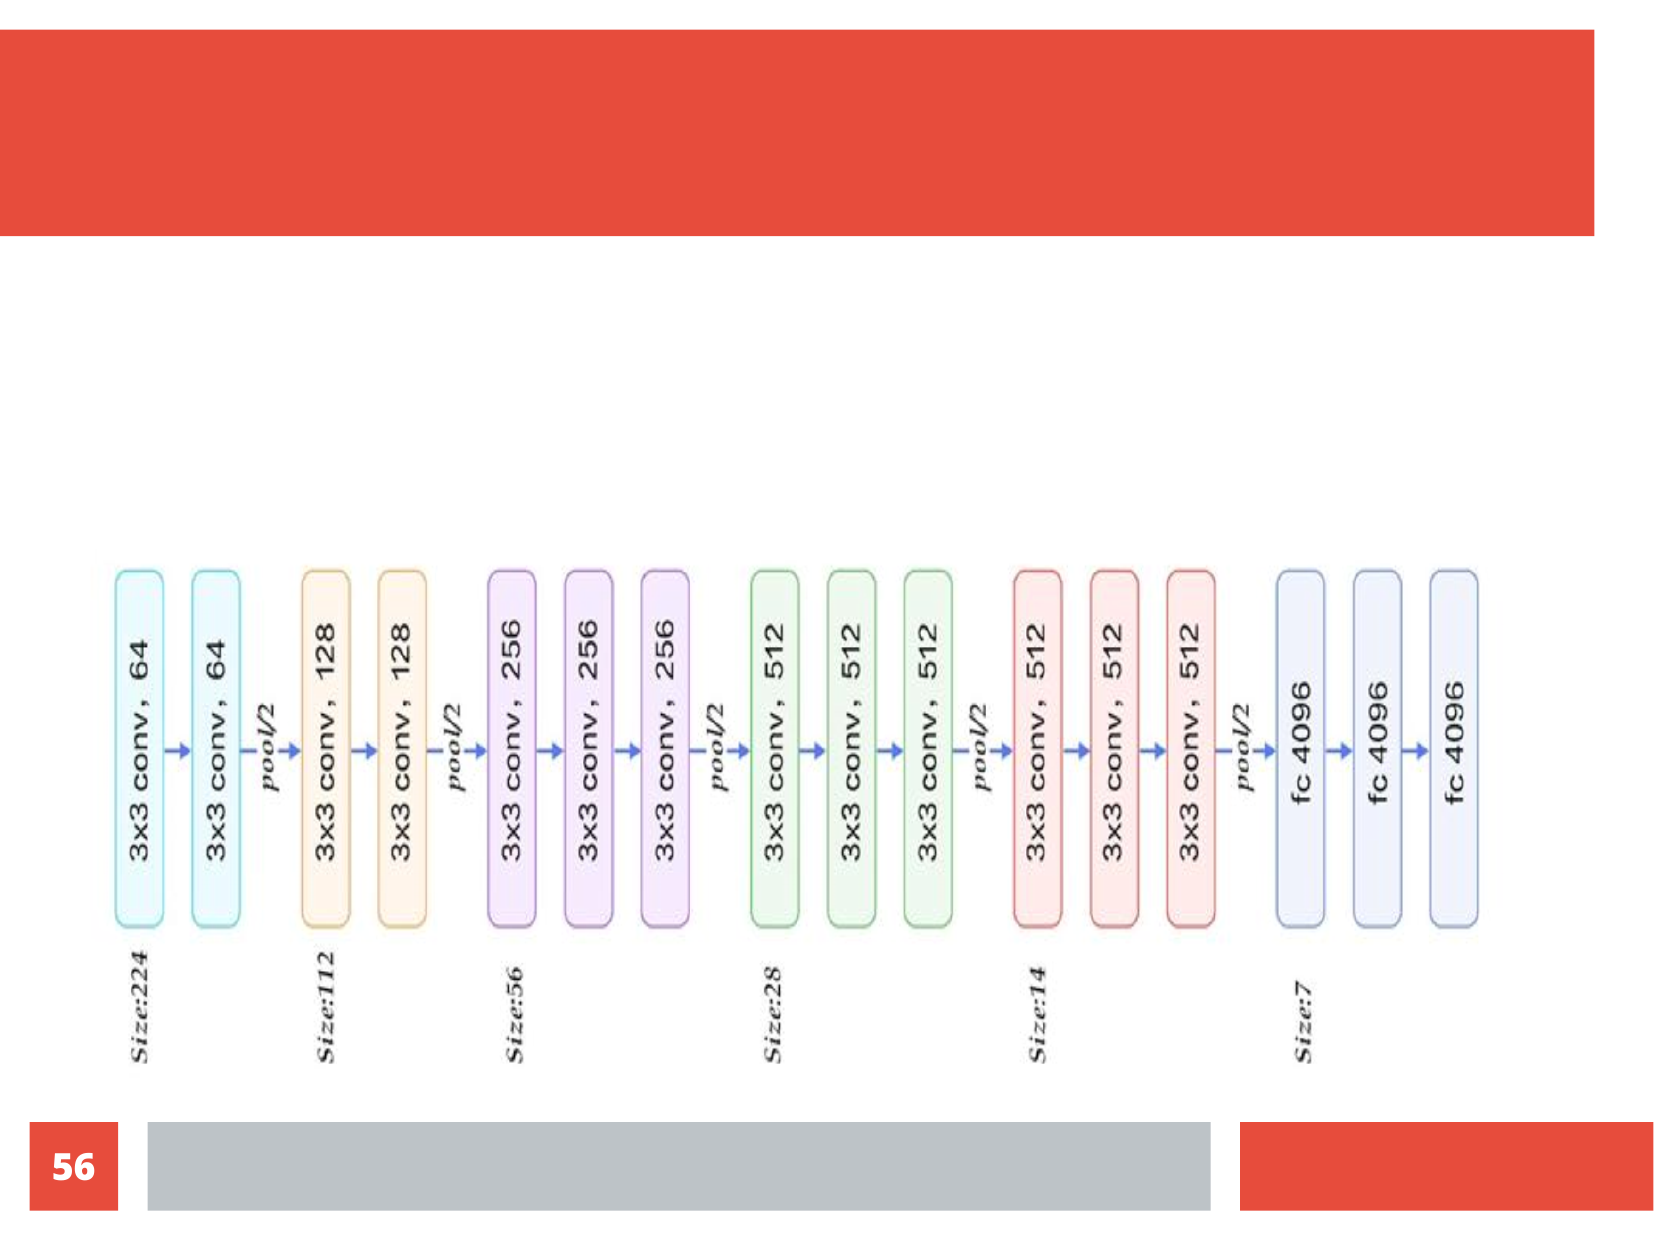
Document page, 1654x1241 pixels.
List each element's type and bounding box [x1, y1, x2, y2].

picture [90, 540, 1561, 1081]
